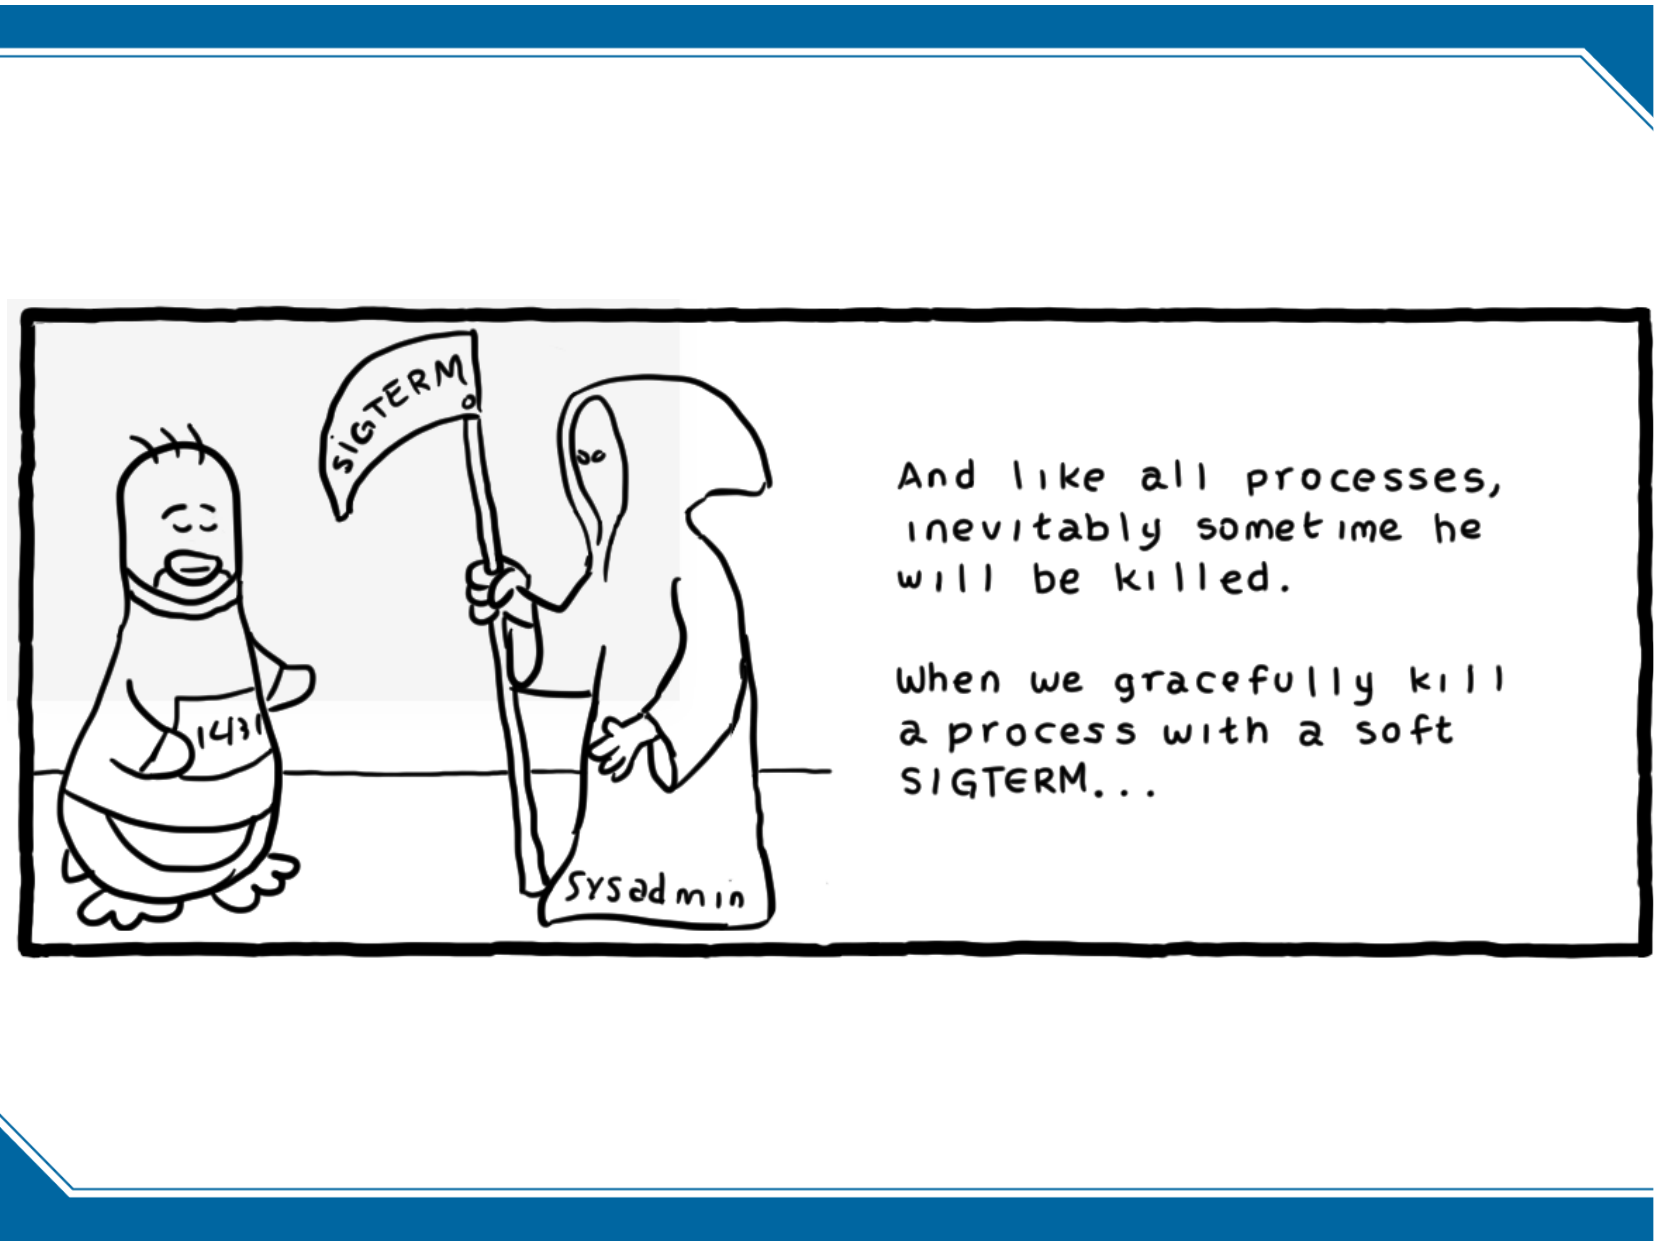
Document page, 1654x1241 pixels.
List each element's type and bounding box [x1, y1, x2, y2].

picture [0, 5, 1654, 132]
picture [0, 1113, 1654, 1241]
picture [7, 299, 1654, 962]
